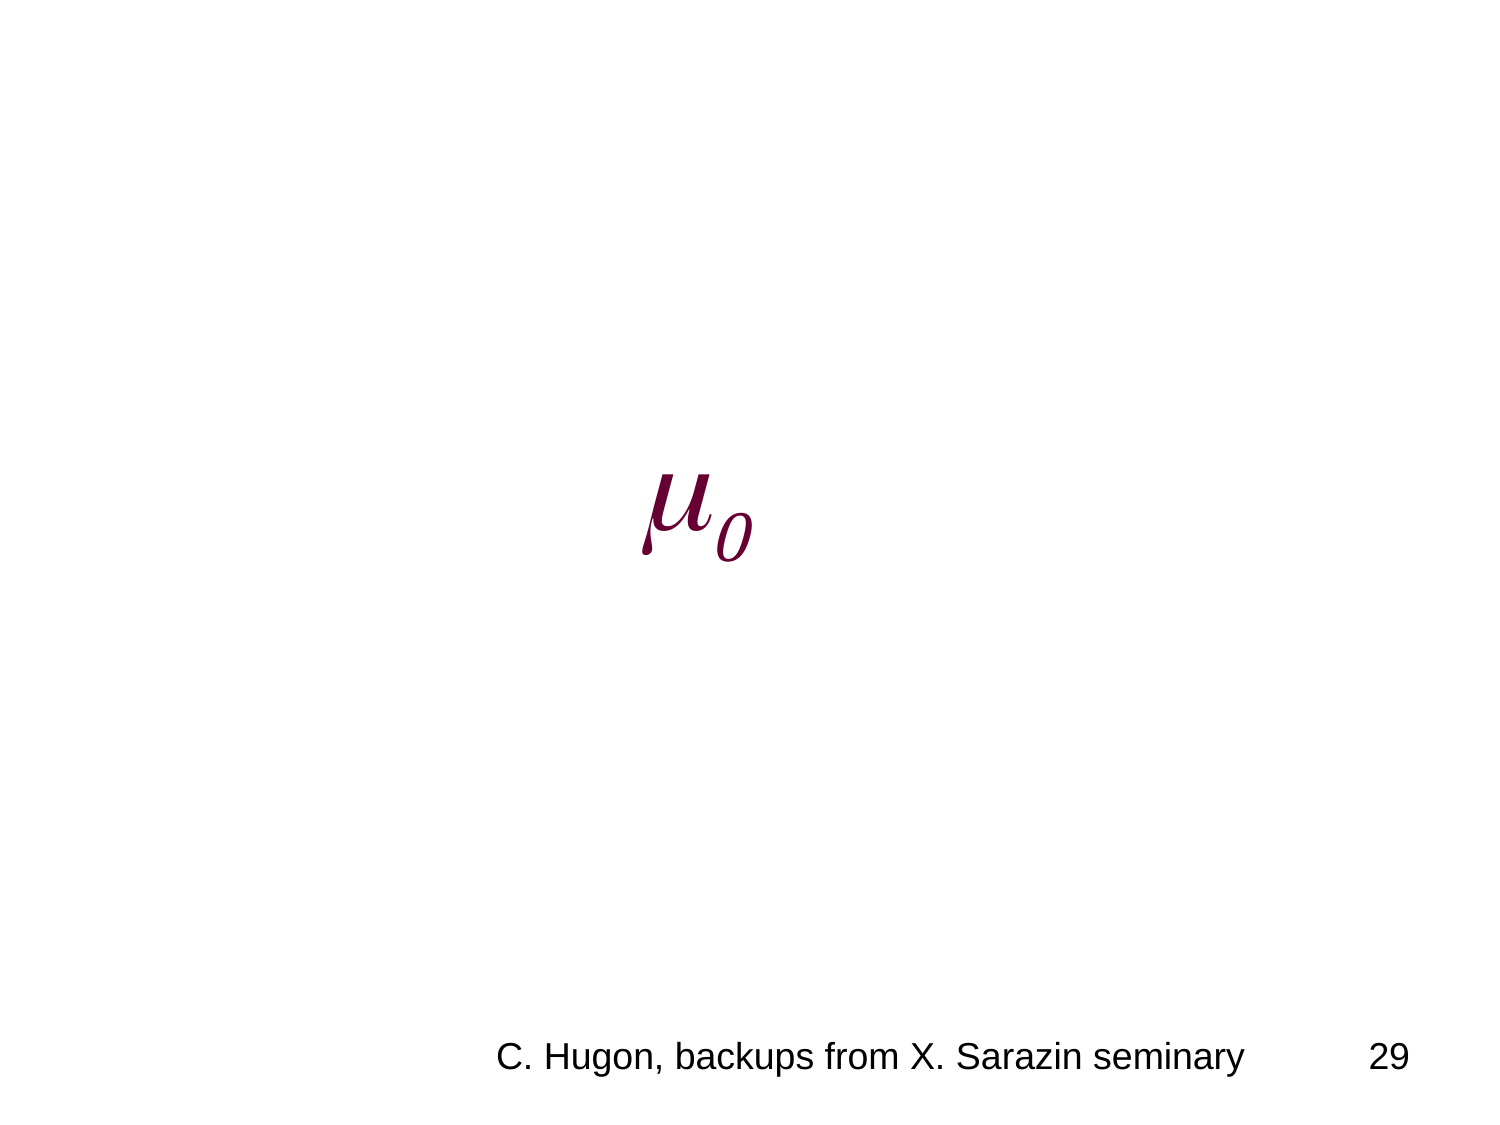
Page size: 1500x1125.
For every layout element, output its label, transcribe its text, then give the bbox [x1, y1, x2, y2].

text_box  [623, 397, 762, 584]
